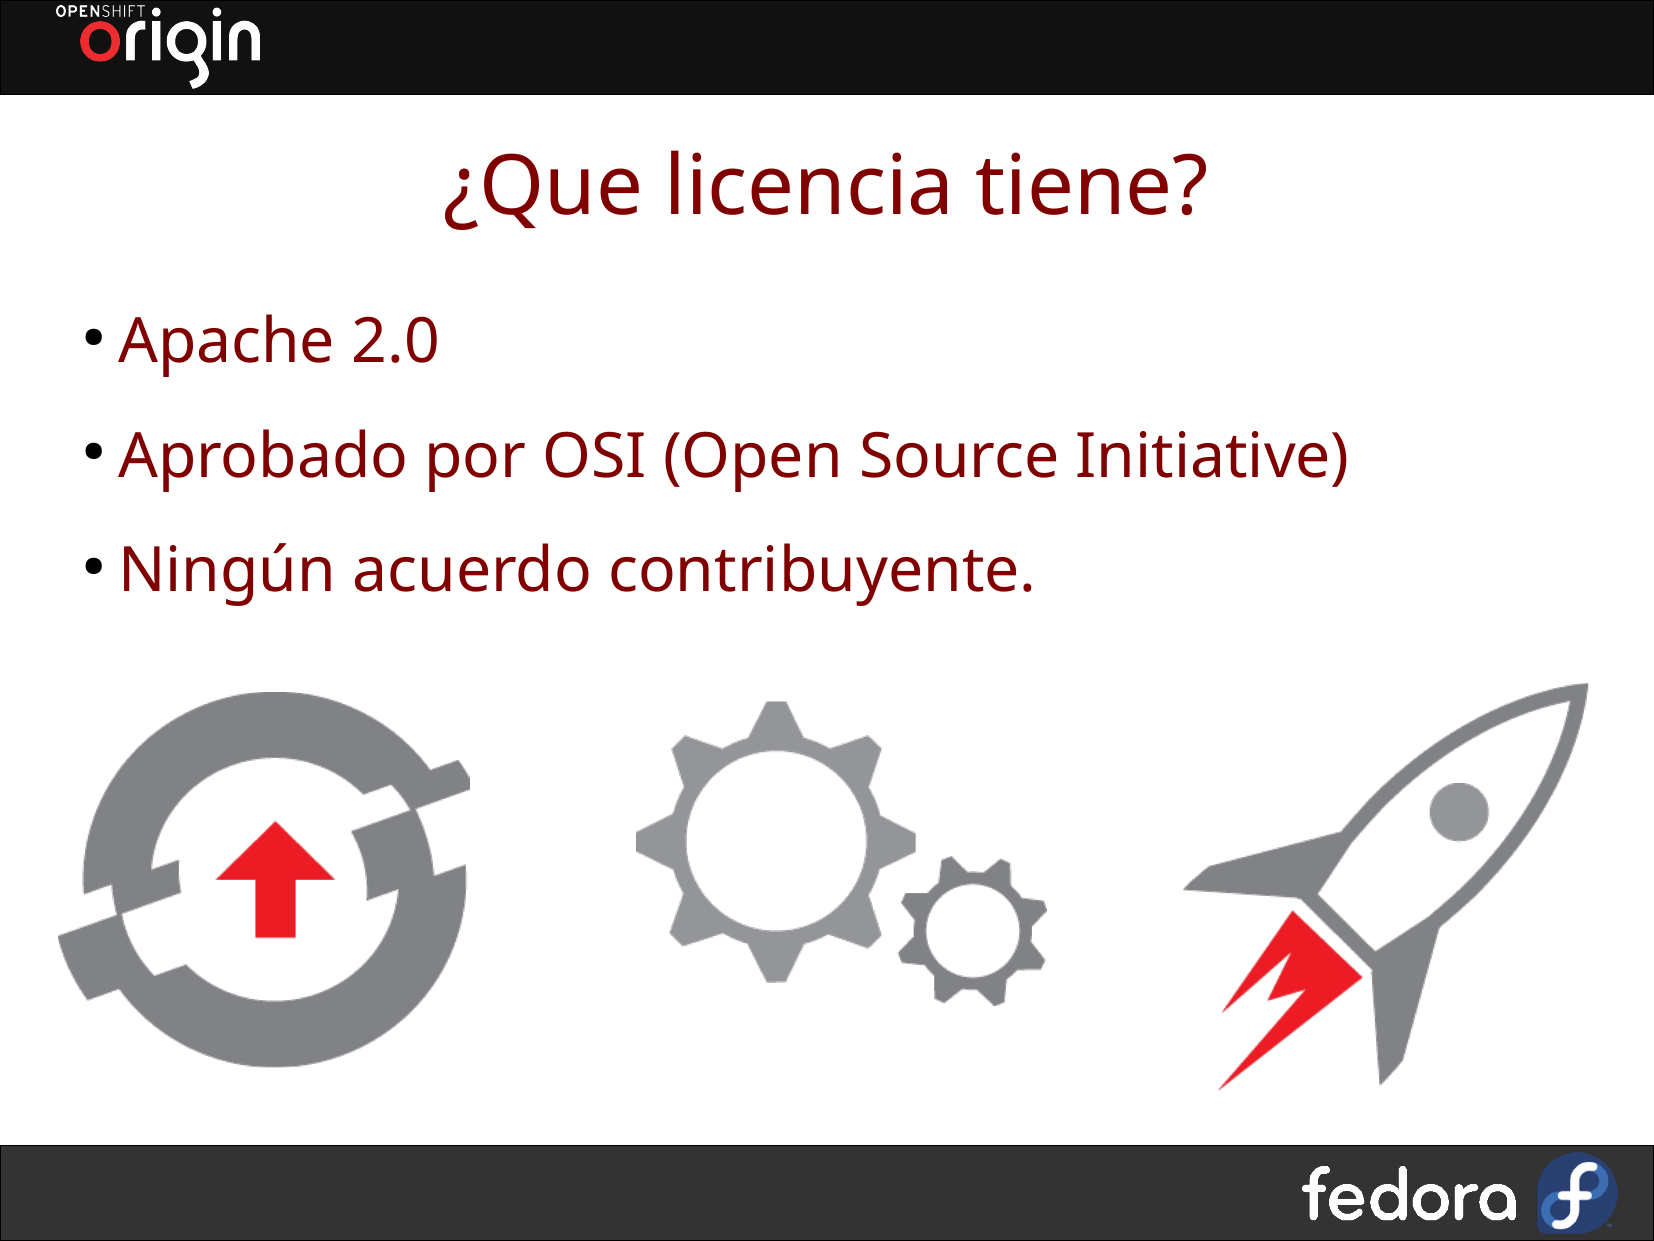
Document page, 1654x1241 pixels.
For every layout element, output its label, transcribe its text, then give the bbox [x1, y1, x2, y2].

picture [1183, 675, 1595, 1092]
subtitle Apache 2.0 Aprobado por OSI (Open Source Initiative) Ningún acuerdo contribuyente. [82, 296, 1571, 1099]
picture [56, 5, 260, 89]
picture [636, 700, 1047, 1007]
title ¿Que licencia tiene? [82, 78, 1571, 287]
picture [58, 692, 470, 1072]
picture [1299, 1151, 1619, 1235]
